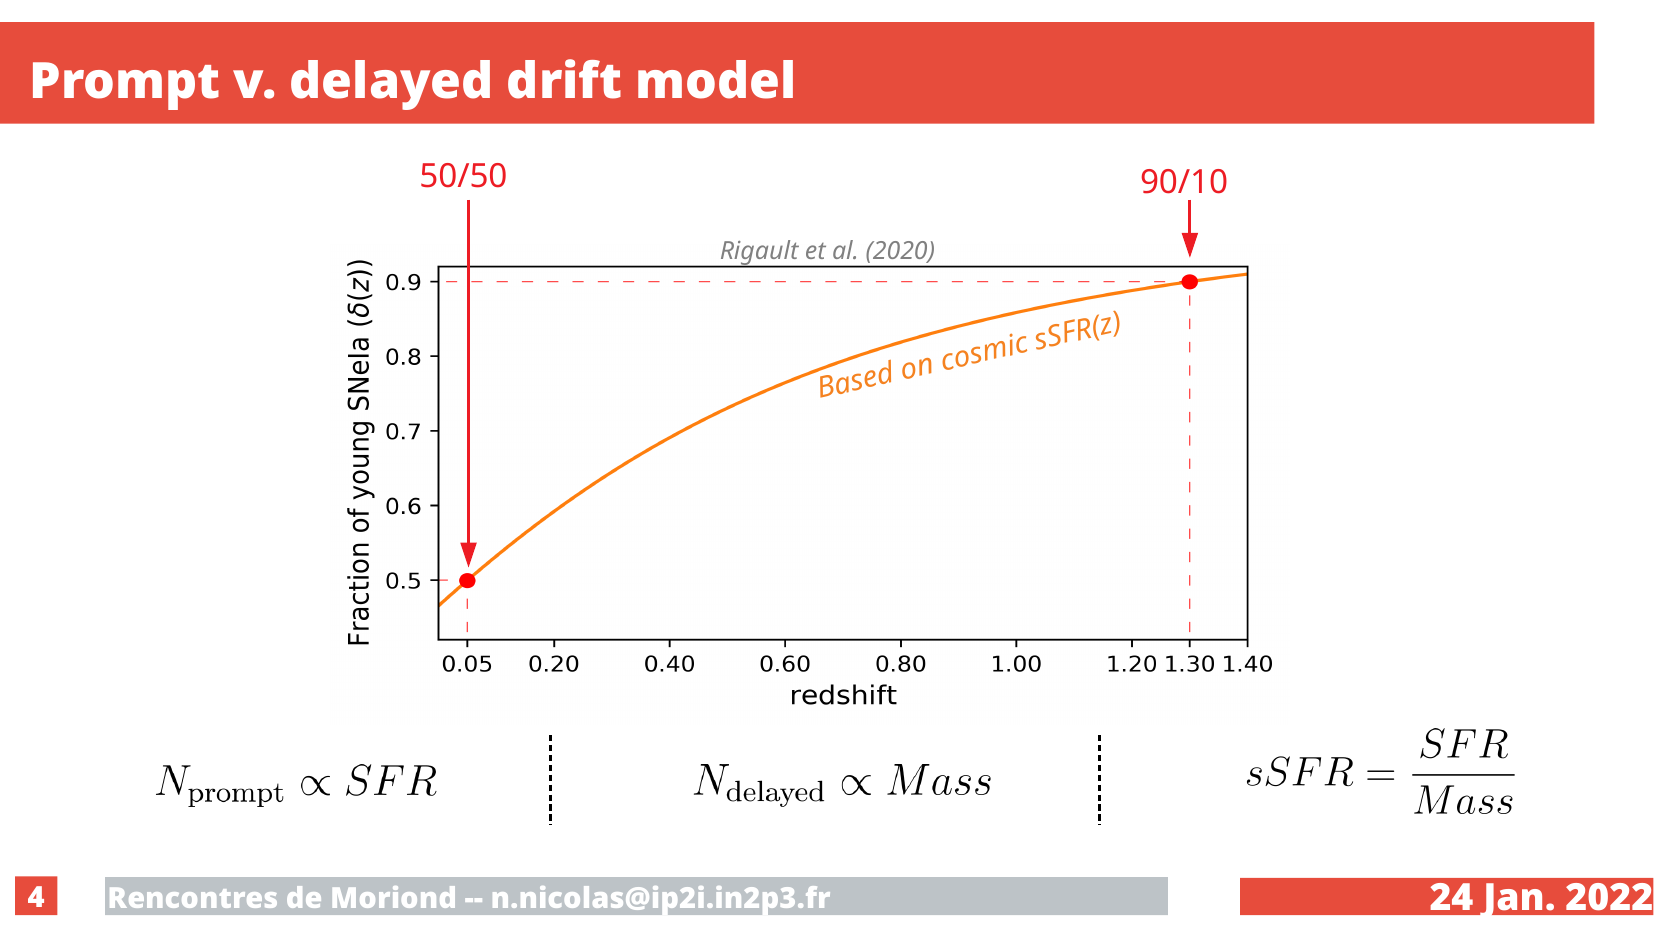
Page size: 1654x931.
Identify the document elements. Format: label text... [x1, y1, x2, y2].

text_box Based on cosmic sSFR(z) [796, 273, 1211, 413]
picture [1244, 728, 1515, 814]
picture [330, 244, 1290, 725]
title Prompt v. delayed drift model [29, 44, 1565, 113]
picture [153, 764, 437, 807]
text_box 90/10 [1125, 150, 1276, 204]
picture [691, 764, 991, 807]
text_box 50/50 [404, 144, 555, 198]
text_box Rigault et al. (2020) [705, 225, 986, 270]
